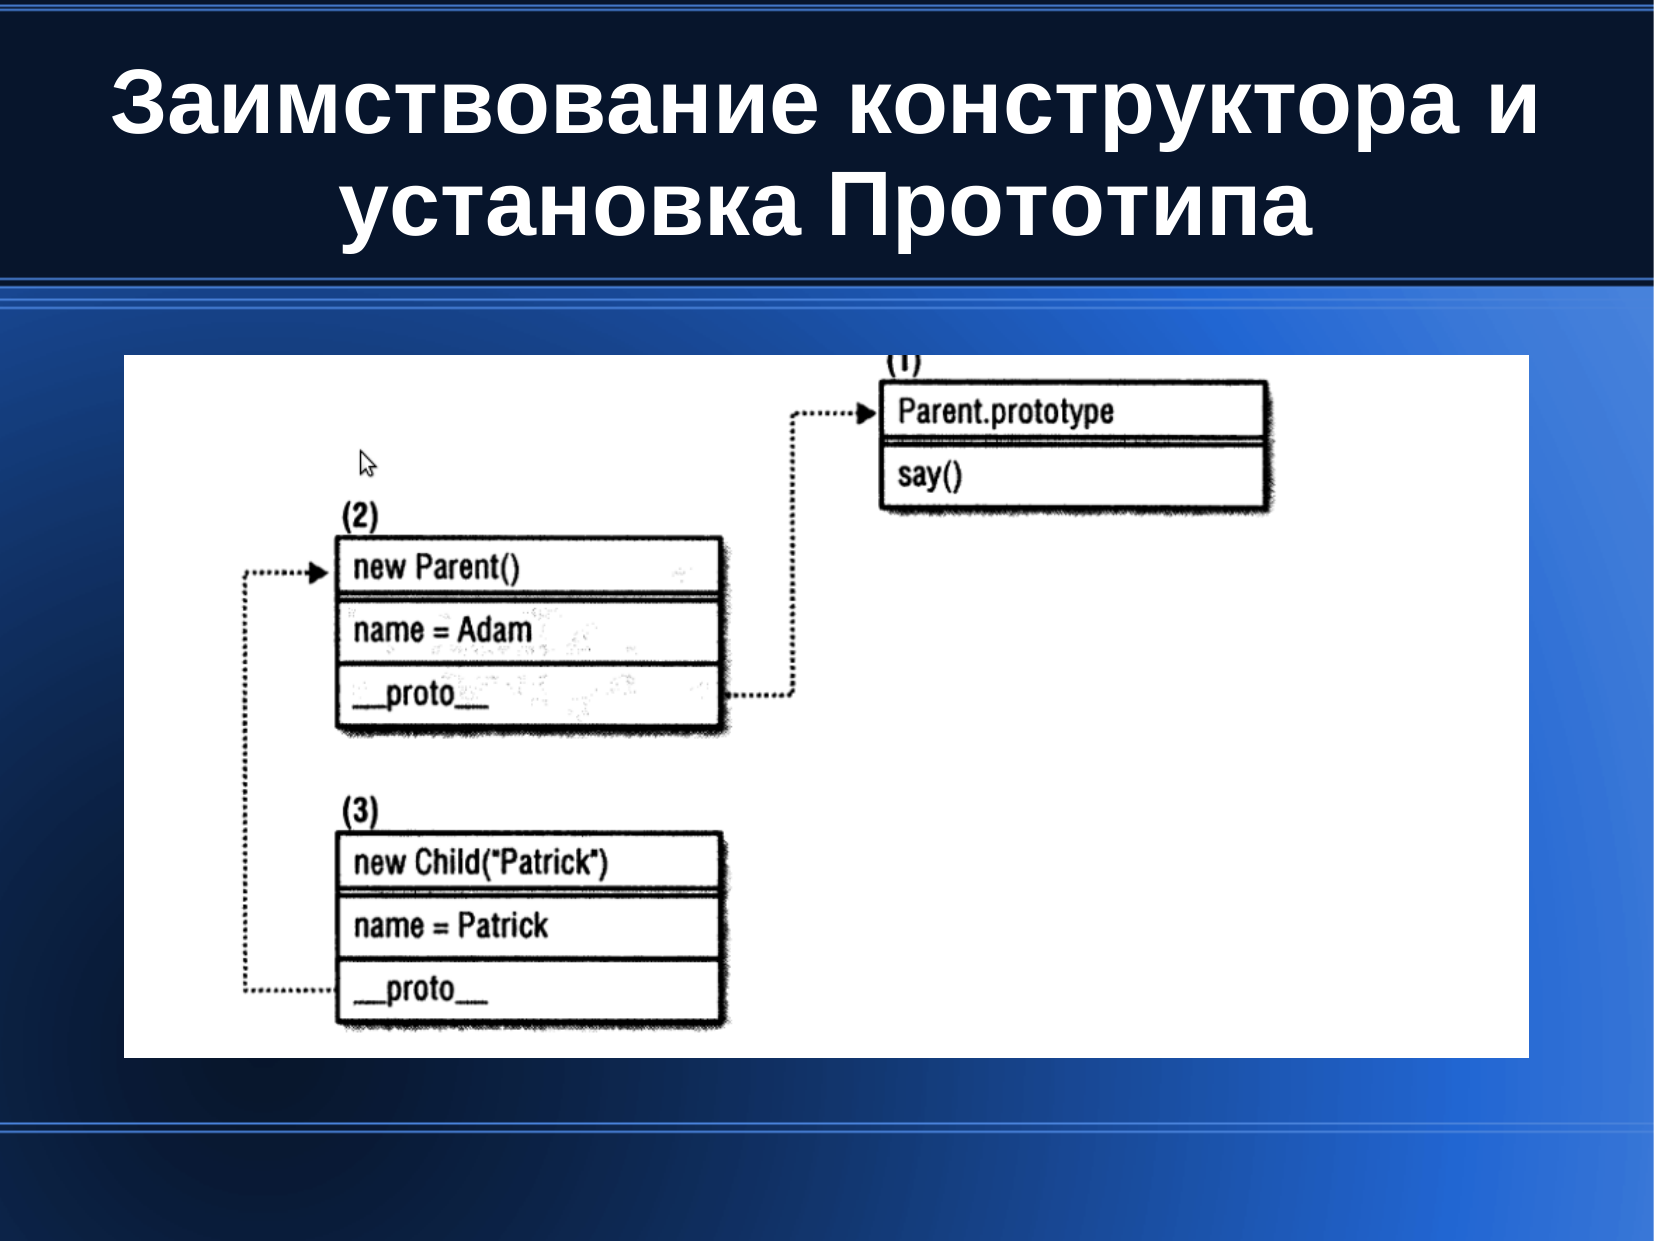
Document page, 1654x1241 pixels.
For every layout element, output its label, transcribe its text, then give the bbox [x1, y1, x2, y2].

picture [0, 0, 1654, 1241]
title Заимствование конструктора и установка Прототипа [82, 49, 1571, 257]
